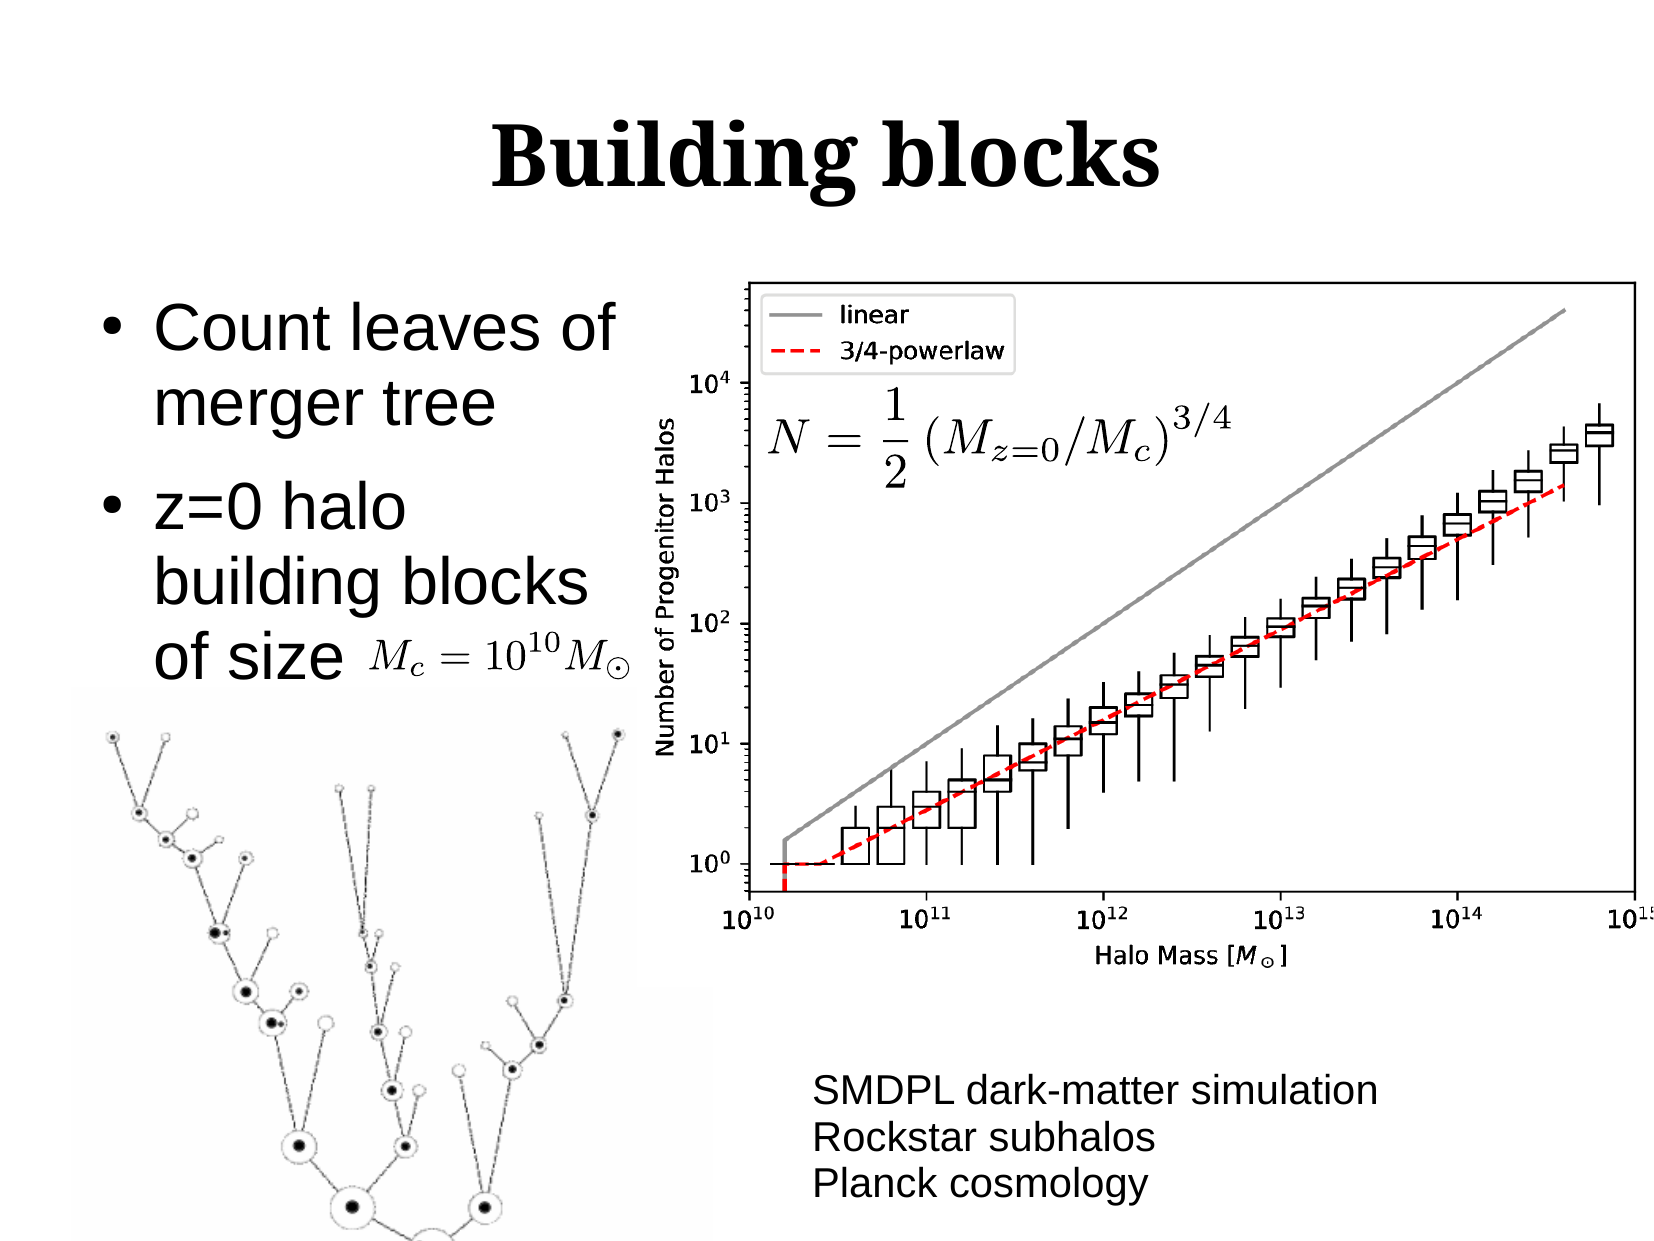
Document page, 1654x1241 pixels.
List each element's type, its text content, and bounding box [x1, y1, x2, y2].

list Count leaves of merger tree z=0 halo building blocks of size [82, 290, 638, 1163]
text_box [766, 386, 1233, 488]
text_box [367, 631, 632, 680]
title Building blocks [82, 49, 1571, 257]
picture [71, 256, 1654, 1241]
text_box SMDPL dark-matter simulation Rockstar subhalos Planck cosmology [797, 1059, 1510, 1214]
